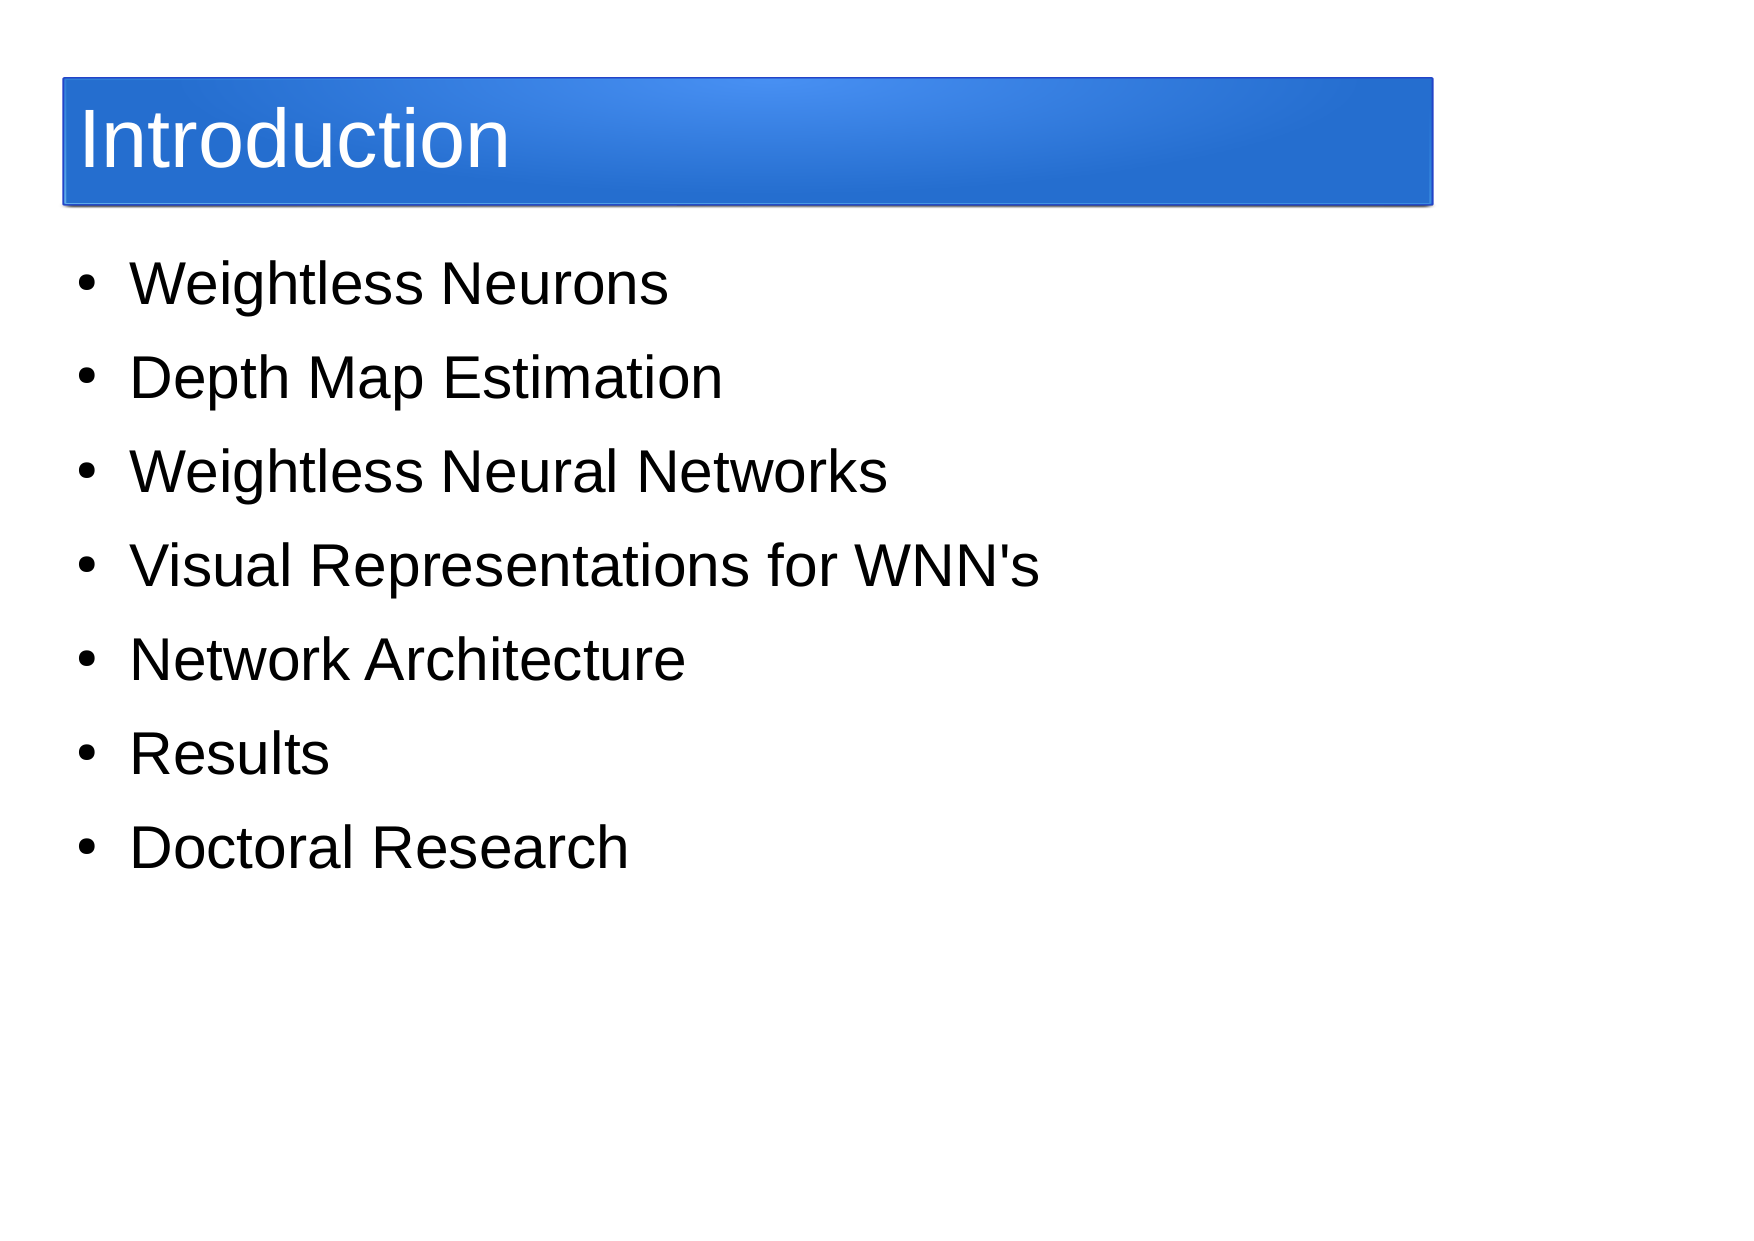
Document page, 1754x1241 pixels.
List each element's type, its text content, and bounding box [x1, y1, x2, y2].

picture [58, 77, 1439, 209]
list Weightless Neurons Depth Map Estimation Weightless Neural Networks Visual Representations for WNN's Network Architecture Results Doctoral Research [58, 249, 1665, 1182]
title Introduction [78, 80, 1429, 198]
